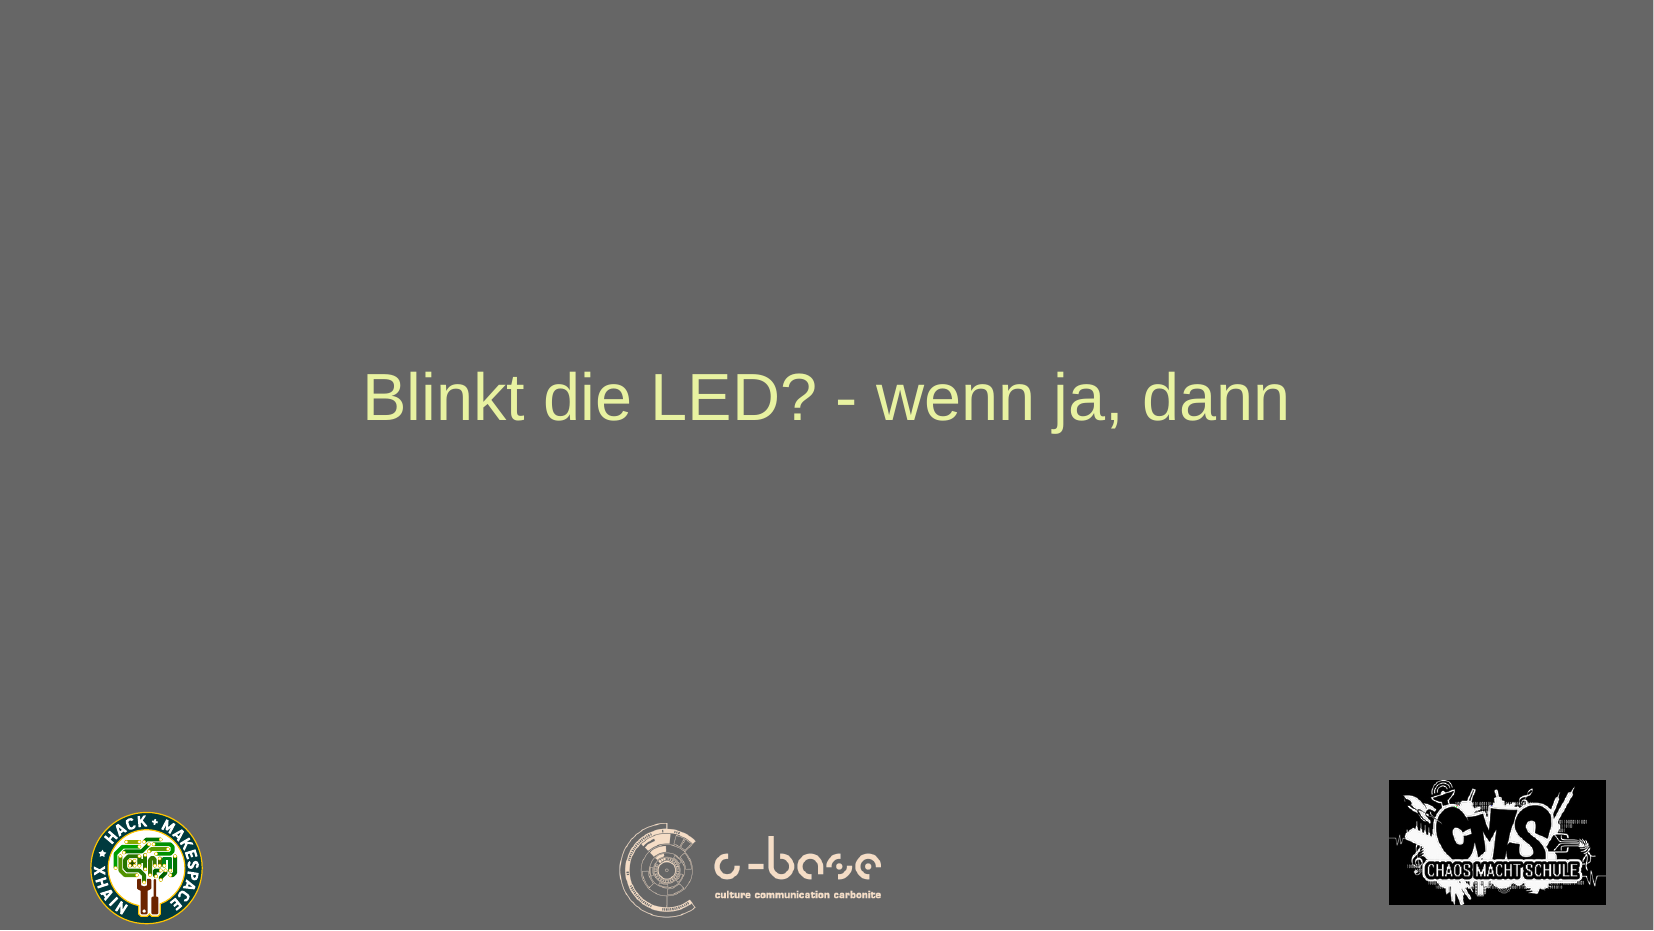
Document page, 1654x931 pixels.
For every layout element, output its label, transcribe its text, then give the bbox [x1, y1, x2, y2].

picture [1389, 780, 1606, 905]
subtitle Blinkt die LED? - wenn ja, dann [82, 37, 1571, 757]
picture [609, 809, 897, 931]
